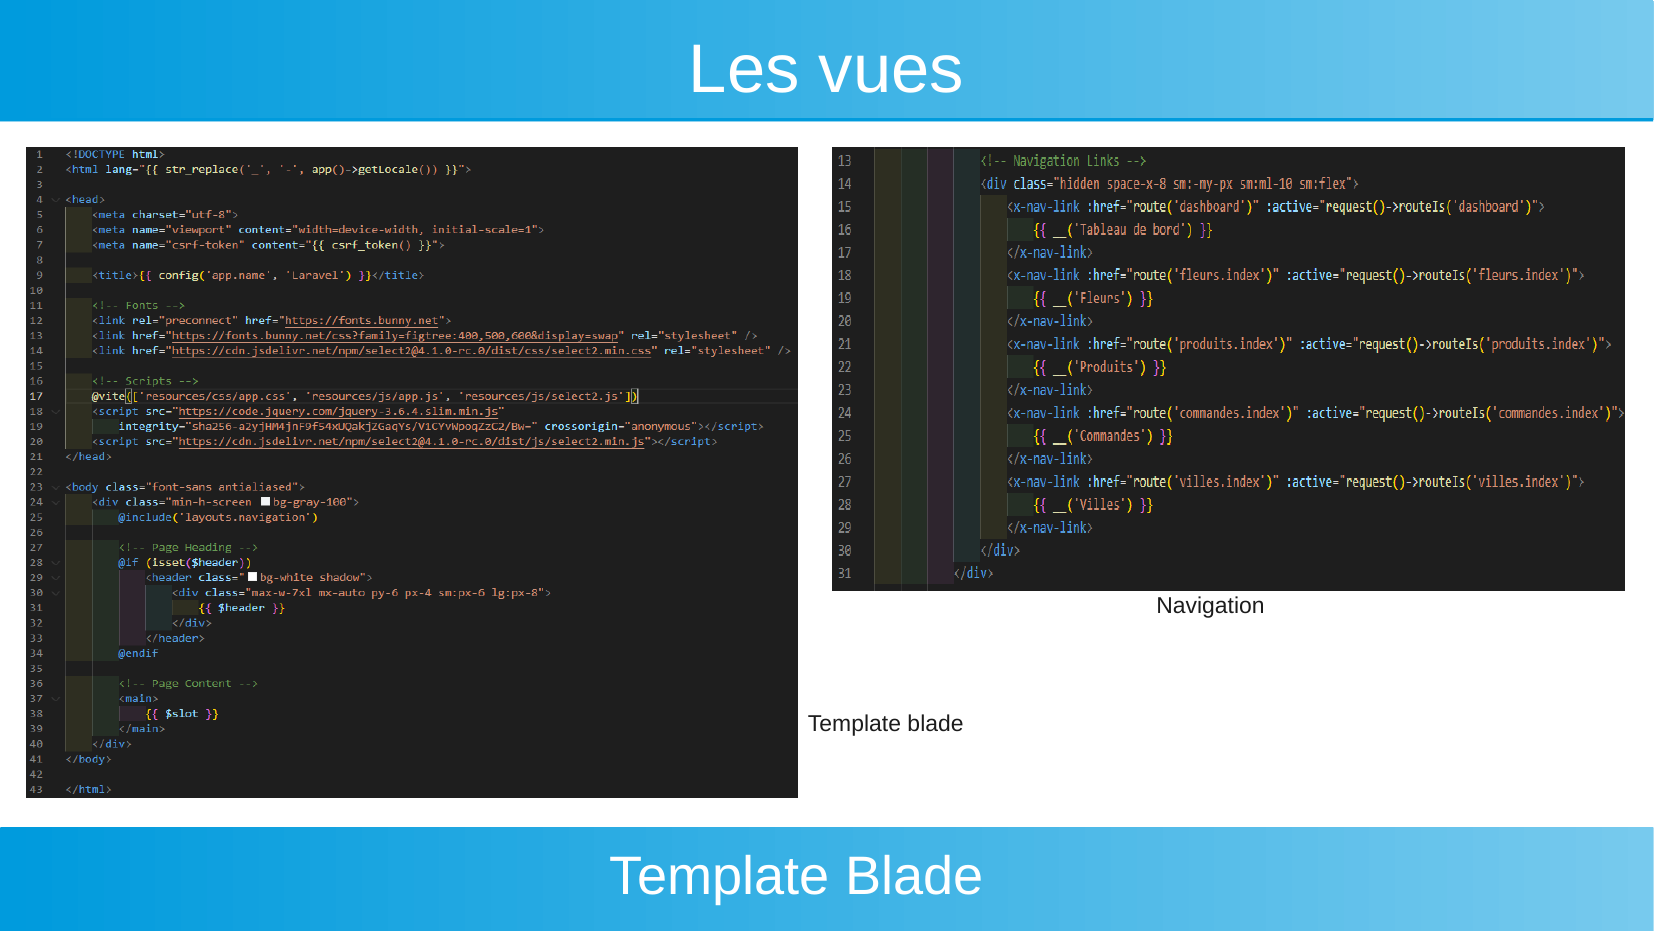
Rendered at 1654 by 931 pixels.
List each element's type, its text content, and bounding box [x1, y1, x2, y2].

picture [832, 147, 1625, 591]
picture [26, 147, 798, 798]
text_box Template blade [797, 708, 975, 739]
title Template Blade [29, 836, 1565, 916]
title Les vues [59, 29, 1595, 108]
text_box Navigation [1122, 590, 1300, 621]
